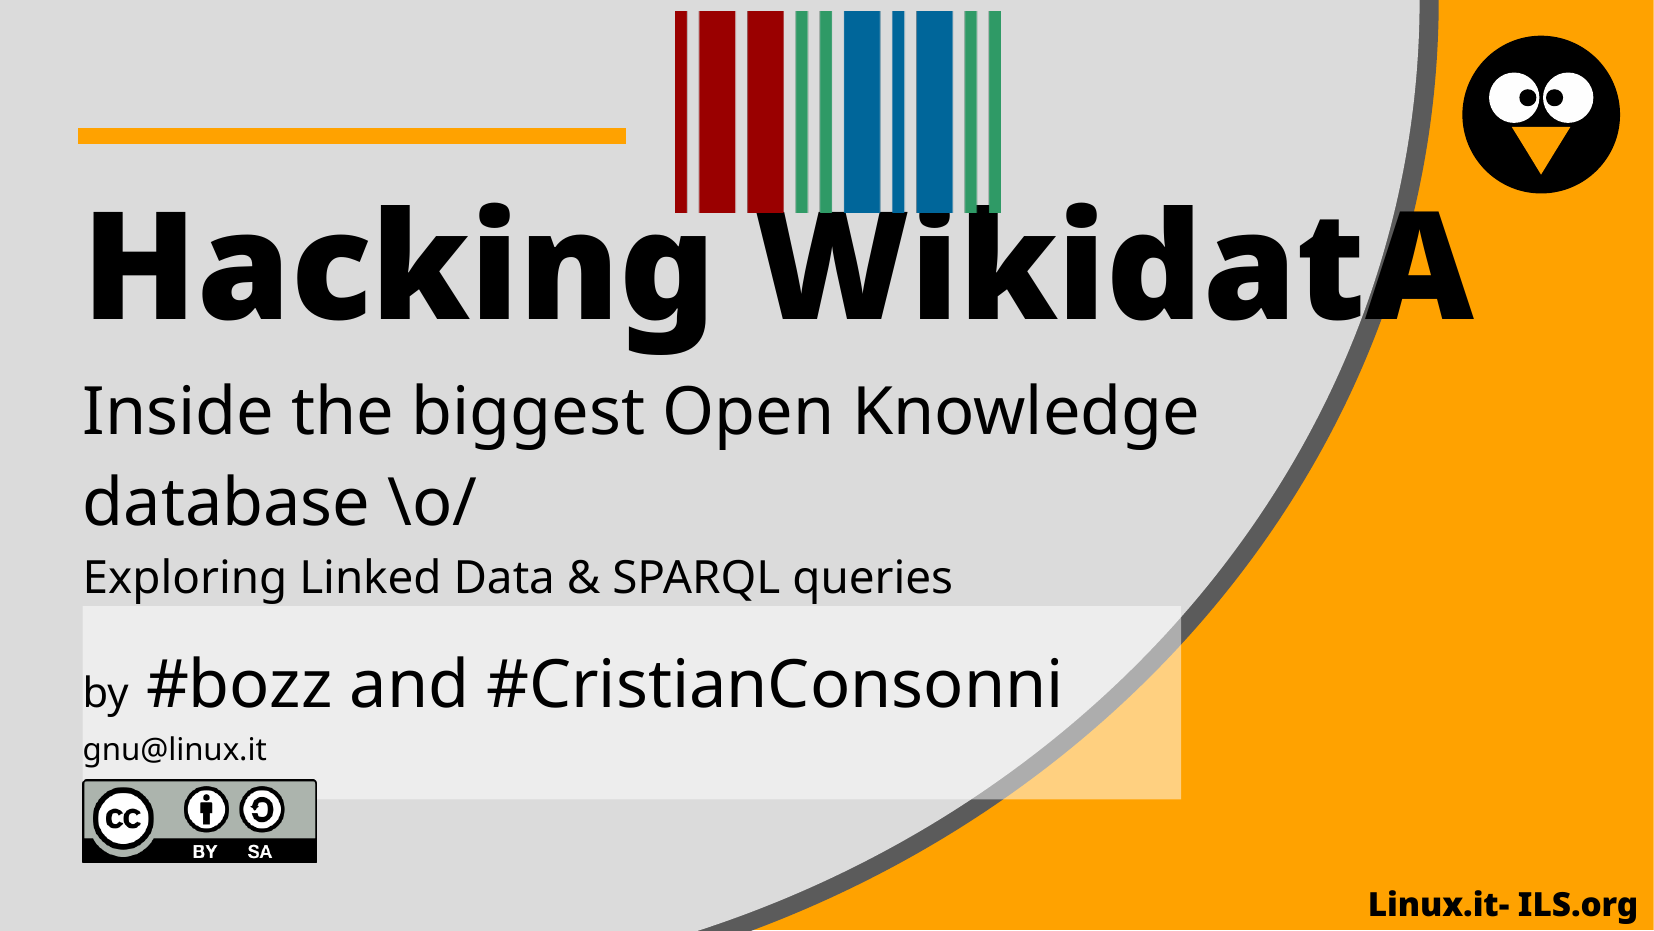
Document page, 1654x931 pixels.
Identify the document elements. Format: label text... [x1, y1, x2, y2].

picture [675, 11, 844, 213]
subtitle by #bozz and #CristianConsonni gnu@linux.it [82, 606, 1182, 800]
picture [953, 11, 1001, 213]
picture [880, 11, 892, 213]
picture [905, 11, 916, 213]
picture [82, 779, 317, 863]
text_box Linux.it- ILS.org [1346, 874, 1654, 927]
title Hacking WikidatA Inside the biggest Open Knowledge database \o/ Exploring Linked Data & SPARQL queries [82, 212, 1548, 555]
